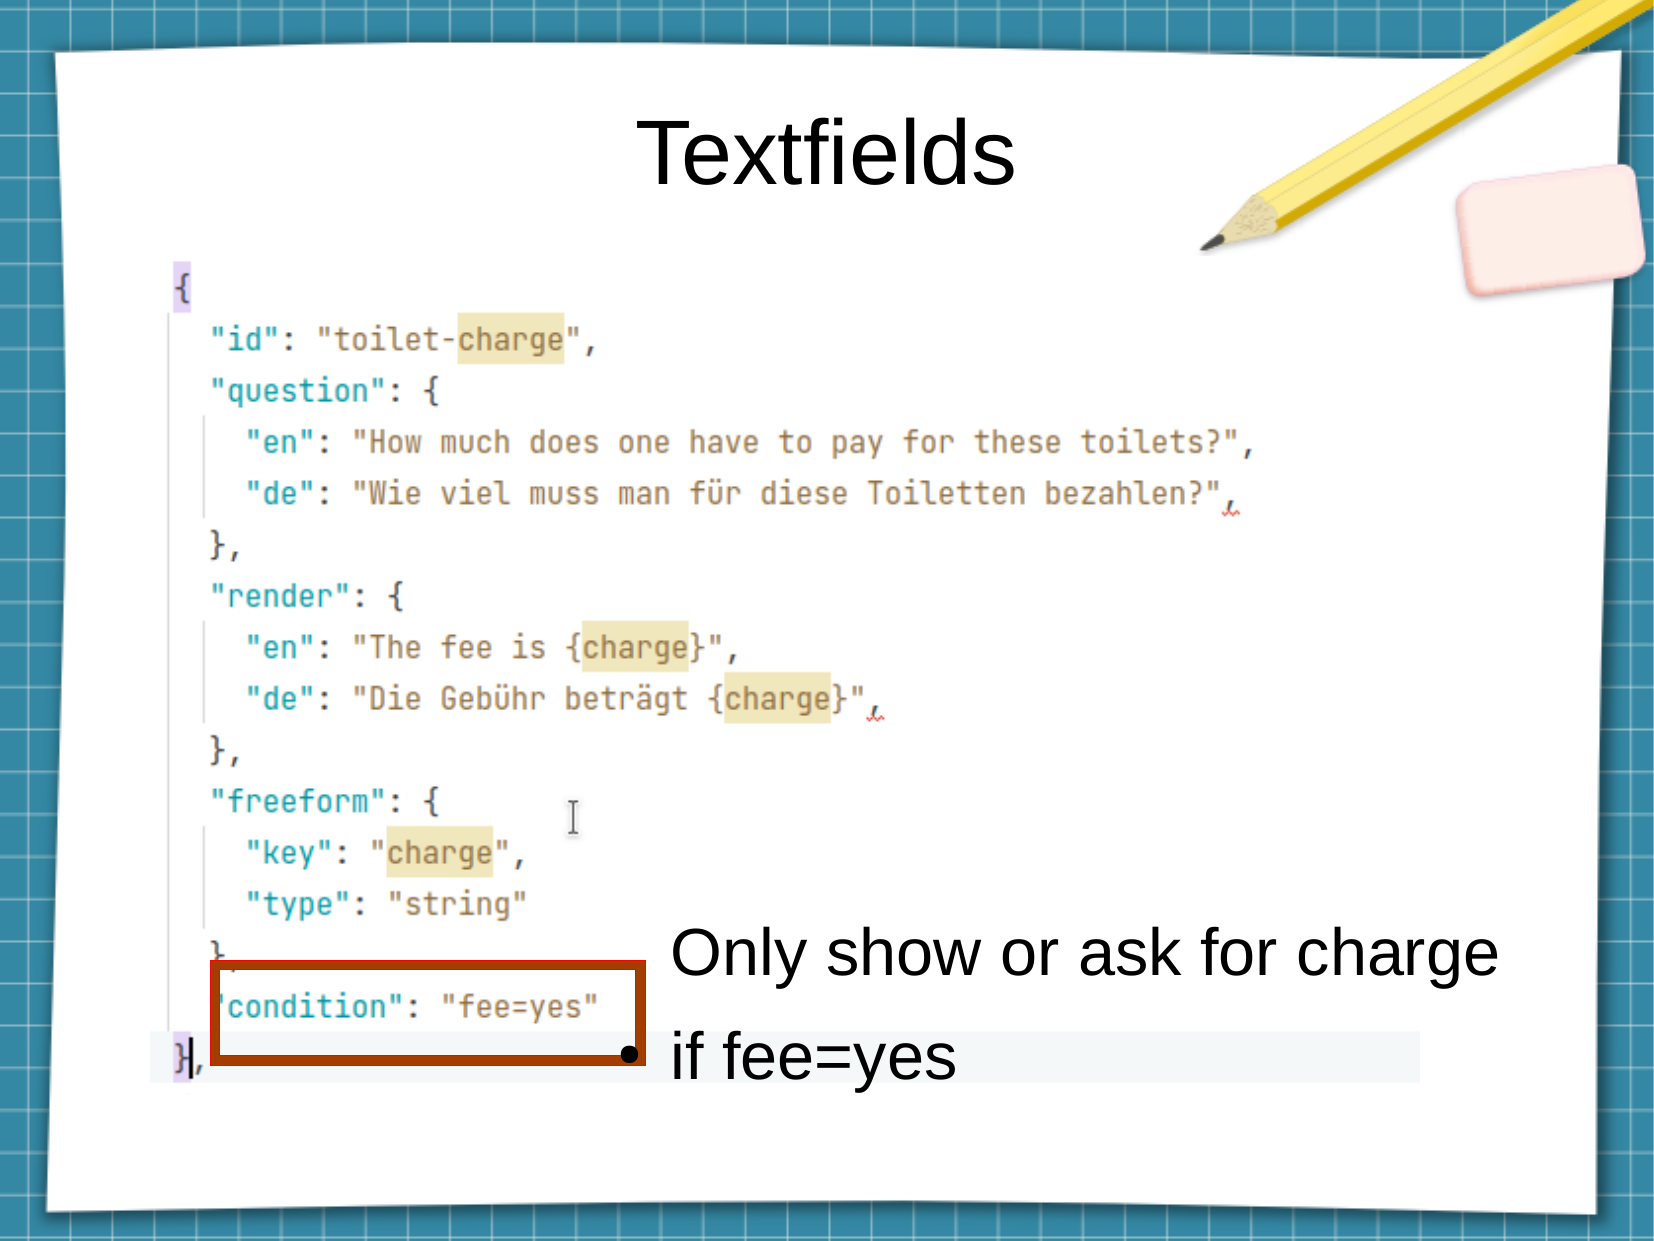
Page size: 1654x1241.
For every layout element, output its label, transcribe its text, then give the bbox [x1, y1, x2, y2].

list Only show or ask for charge if fee=yes [600, 915, 1654, 1241]
title Textfields [82, 49, 1571, 257]
picture [0, 0, 1654, 1241]
picture [220, 991, 600, 1055]
list [183, 270, 1654, 991]
text_box [210, 991, 600, 1066]
